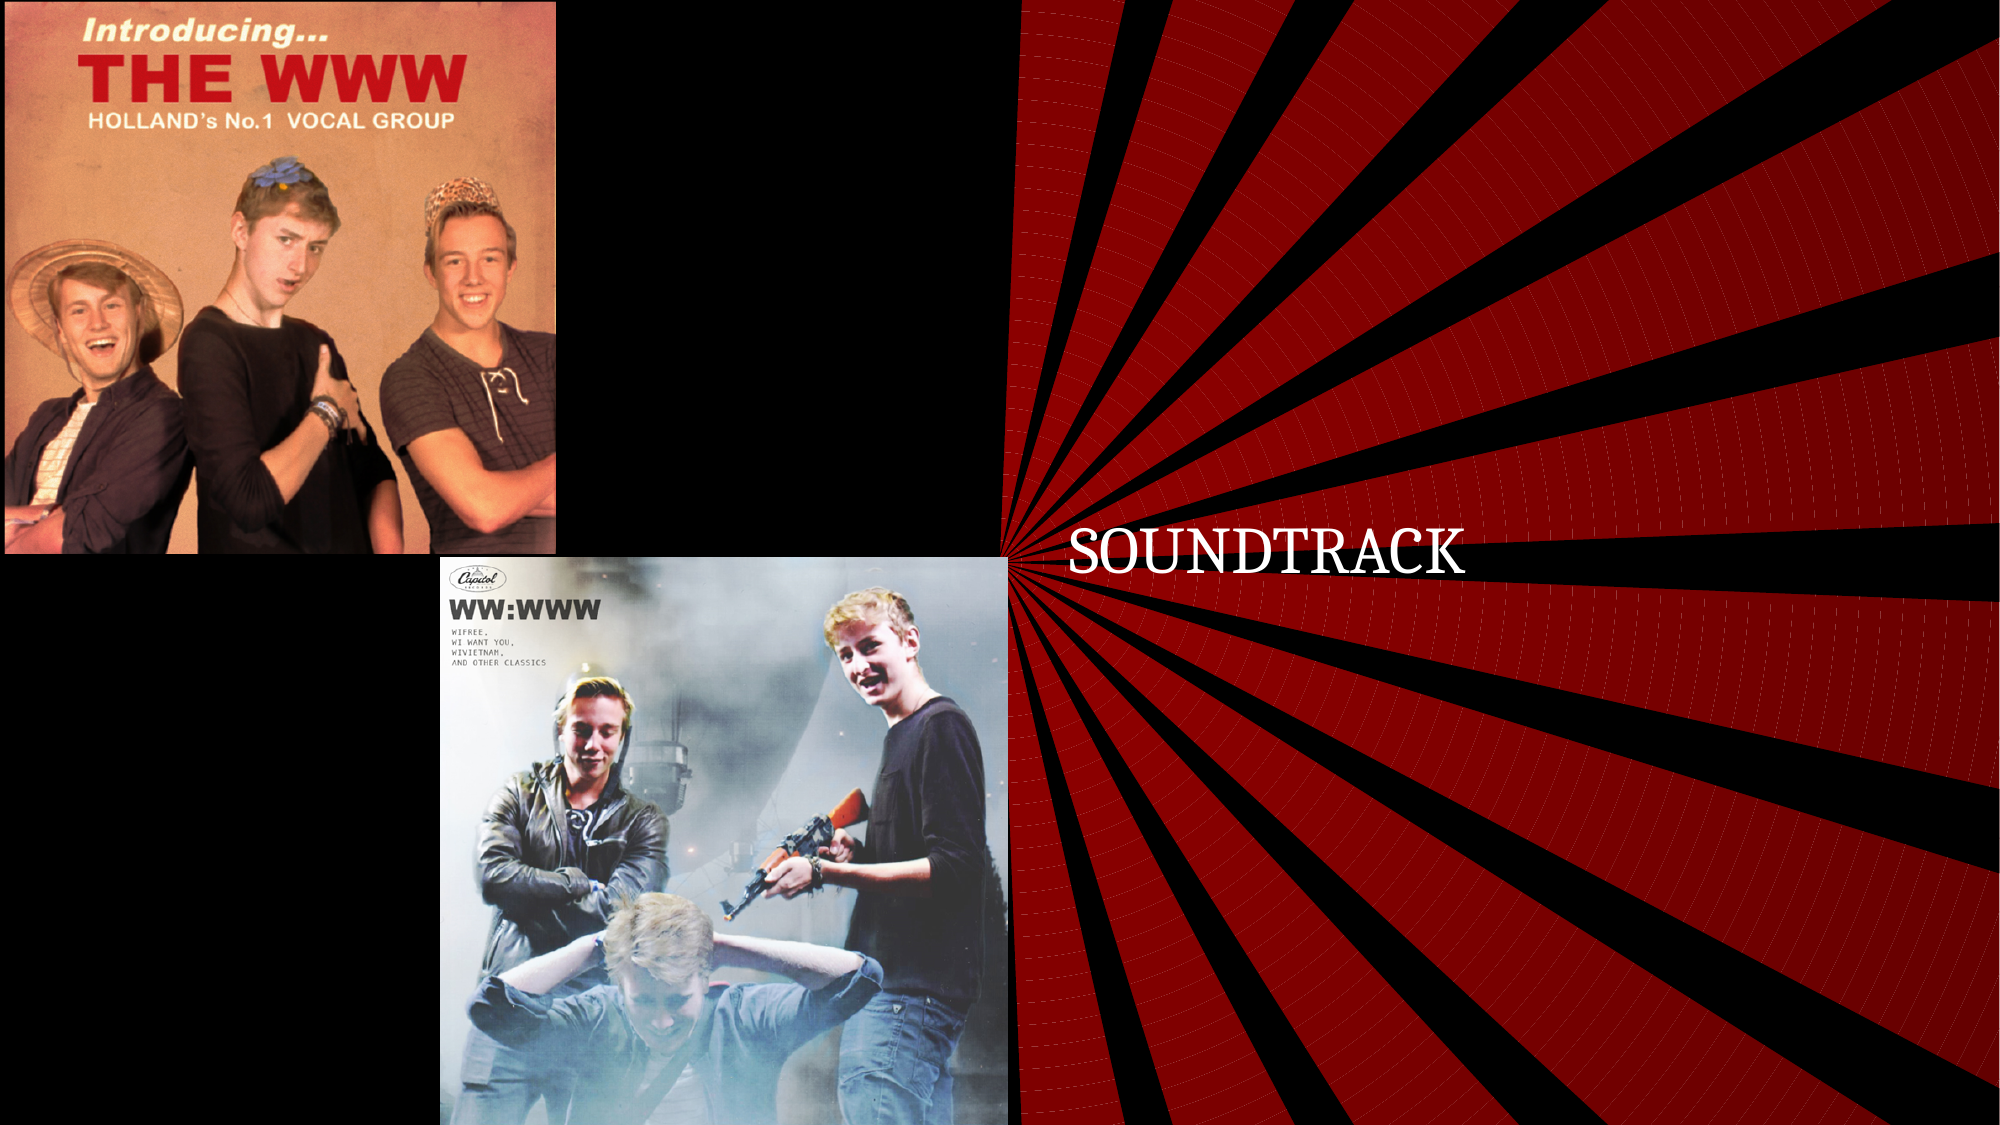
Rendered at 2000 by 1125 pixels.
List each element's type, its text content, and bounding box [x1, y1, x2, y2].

picture [0, 0, 1008, 1125]
title Soundtrack [1004, 0, 1855, 282]
